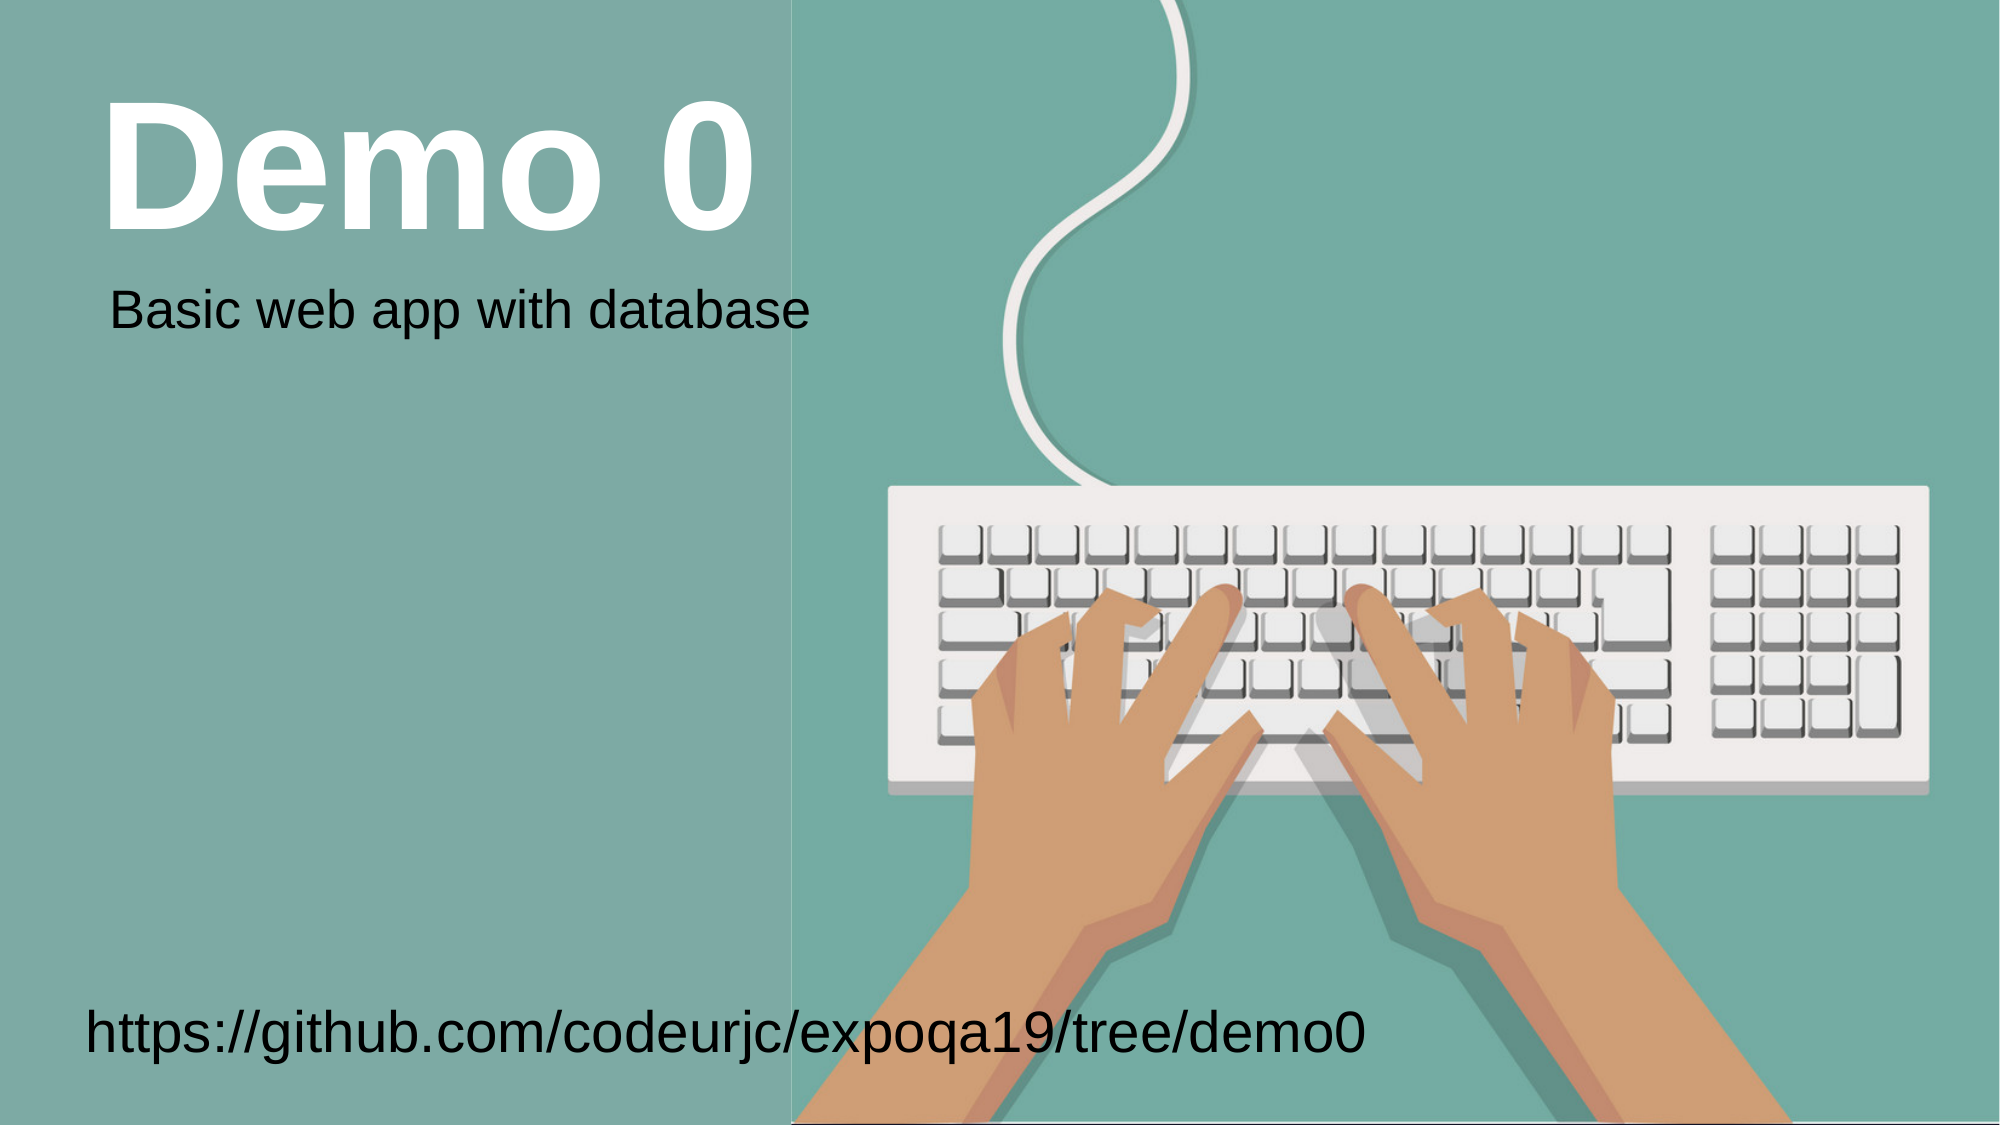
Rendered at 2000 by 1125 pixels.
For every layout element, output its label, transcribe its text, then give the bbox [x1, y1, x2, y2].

picture [791, 0, 2000, 1125]
text_box https://github.com/codeurjc/expoqa19/tree/demo0 [70, 992, 1407, 1087]
text_box Basic web app with database [94, 271, 828, 348]
text_box [0, 0, 791, 1125]
title Demo 0 [83, 115, 791, 225]
